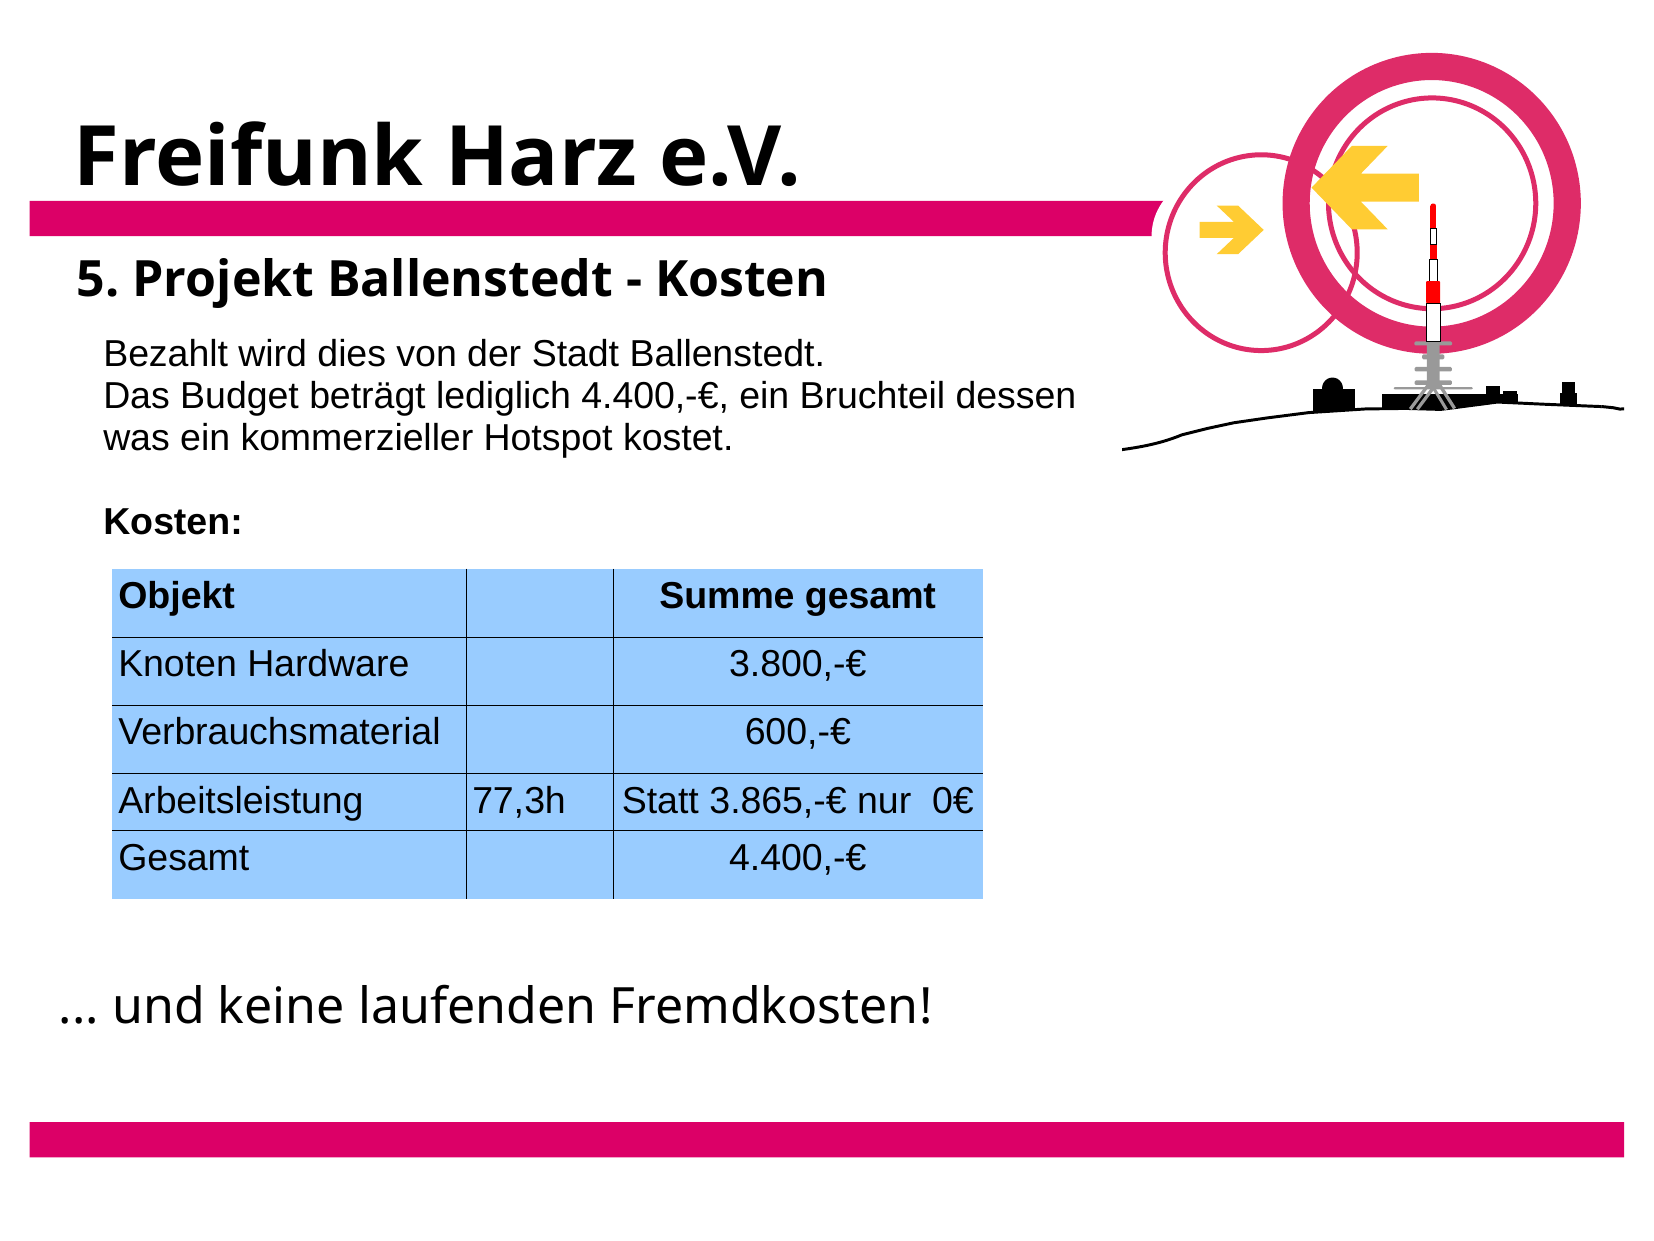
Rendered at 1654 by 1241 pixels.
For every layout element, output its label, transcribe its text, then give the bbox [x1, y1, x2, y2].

table_cell Statt 3.865,-€ nur 0€ [614, 774, 983, 830]
table_cell [467, 638, 613, 705]
table_cell Arbeitsleistung [112, 774, 466, 830]
text_box ... und keine laufenden Fremdkosten! [59, 944, 1595, 1063]
table_cell [467, 706, 613, 773]
table_cell Verbrauchsmaterial [112, 706, 466, 773]
table_header [467, 569, 613, 637]
table_cell [467, 831, 613, 899]
table_cell 77,3h [467, 774, 613, 830]
table_header Objekt [112, 569, 466, 637]
table_cell 600,-€ [614, 706, 983, 773]
table_cell 3.800,-€ [614, 638, 983, 705]
subtitle 5. Projekt Ballenstedt - Kosten [76, 218, 1152, 337]
table_cell Knoten Hardware [112, 638, 466, 705]
text_box Bezahlt wird dies von der Stadt Ballenstedt. Das Budget beträgt lediglich 4.400,-€, ein Bruchteil dessen was ein kommerzieller Hotspot kostet. Kosten: [88, 324, 1123, 552]
table_cell 4.400,-€ [614, 831, 983, 899]
table_header Summe gesamt [614, 569, 983, 637]
table_cell Gesamt [112, 831, 466, 899]
